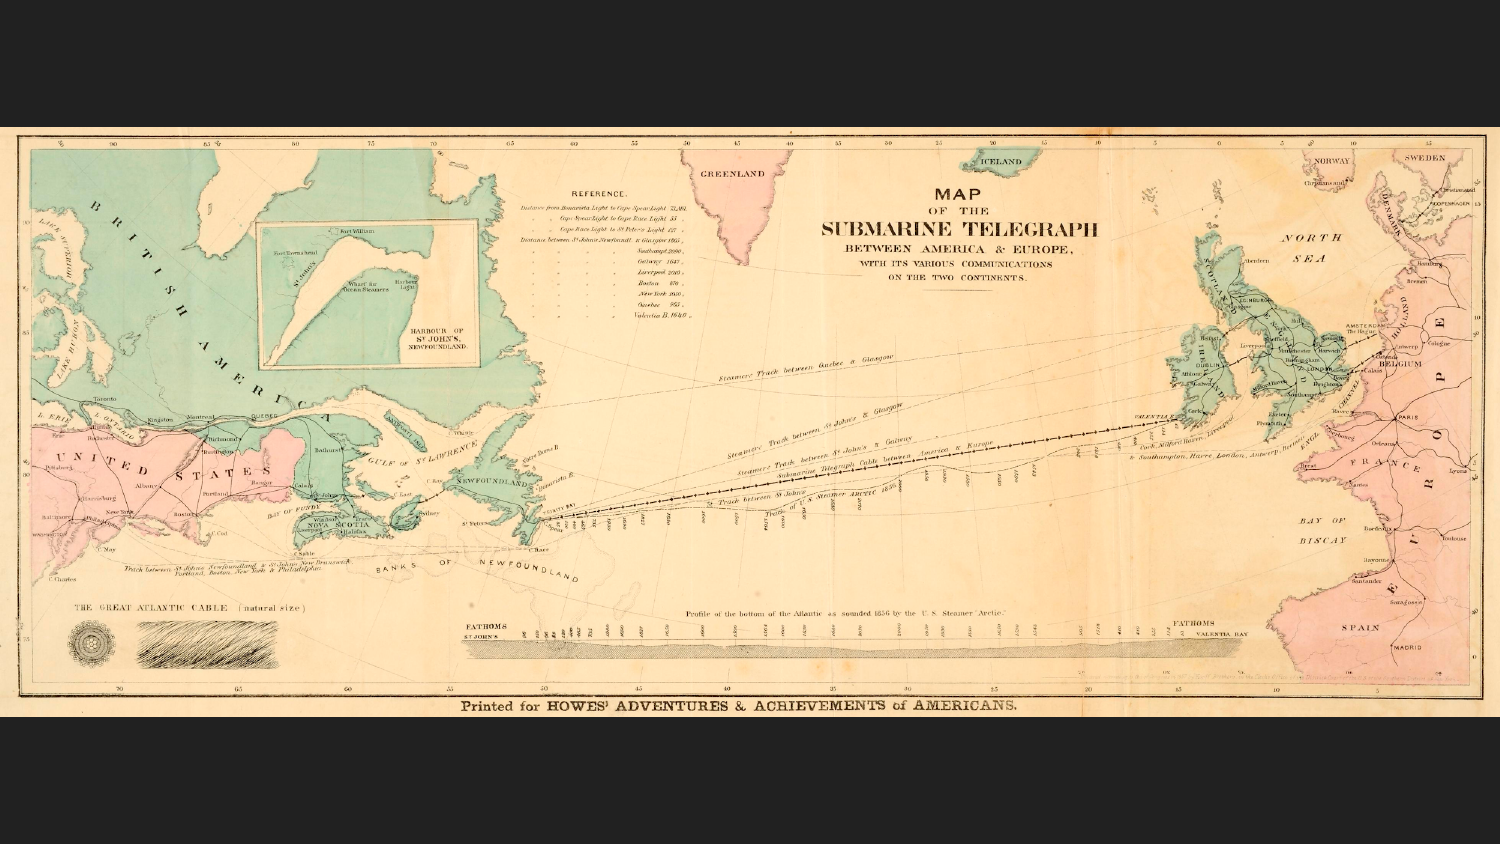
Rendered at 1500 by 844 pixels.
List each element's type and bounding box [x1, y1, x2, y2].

picture [0, 127, 1500, 717]
